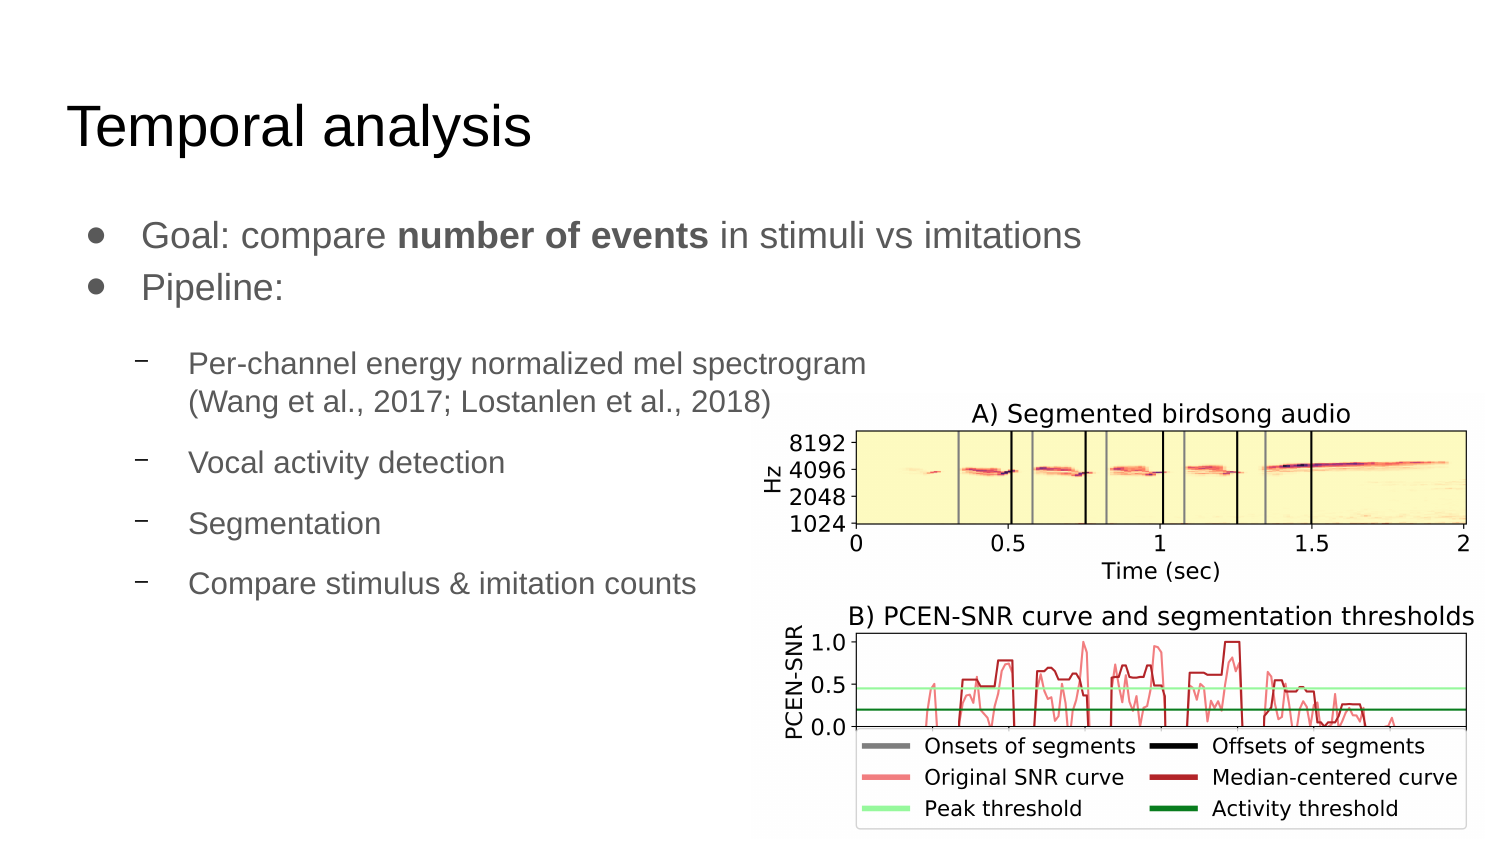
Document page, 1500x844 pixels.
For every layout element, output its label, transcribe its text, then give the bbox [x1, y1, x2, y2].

title Temporal analysis [51, 72, 1449, 167]
list Goal: compare number of events in stimuli vs imitations Pipeline: [51, 188, 1449, 331]
picture [751, 393, 1485, 839]
list Per-channel energy normalized mel spectrogram (Wang et al., 2017; Lostanlen et al., 2018) Vocal activity detection Segmentation Compare stimulus & imitation counts [31, 259, 1430, 821]
